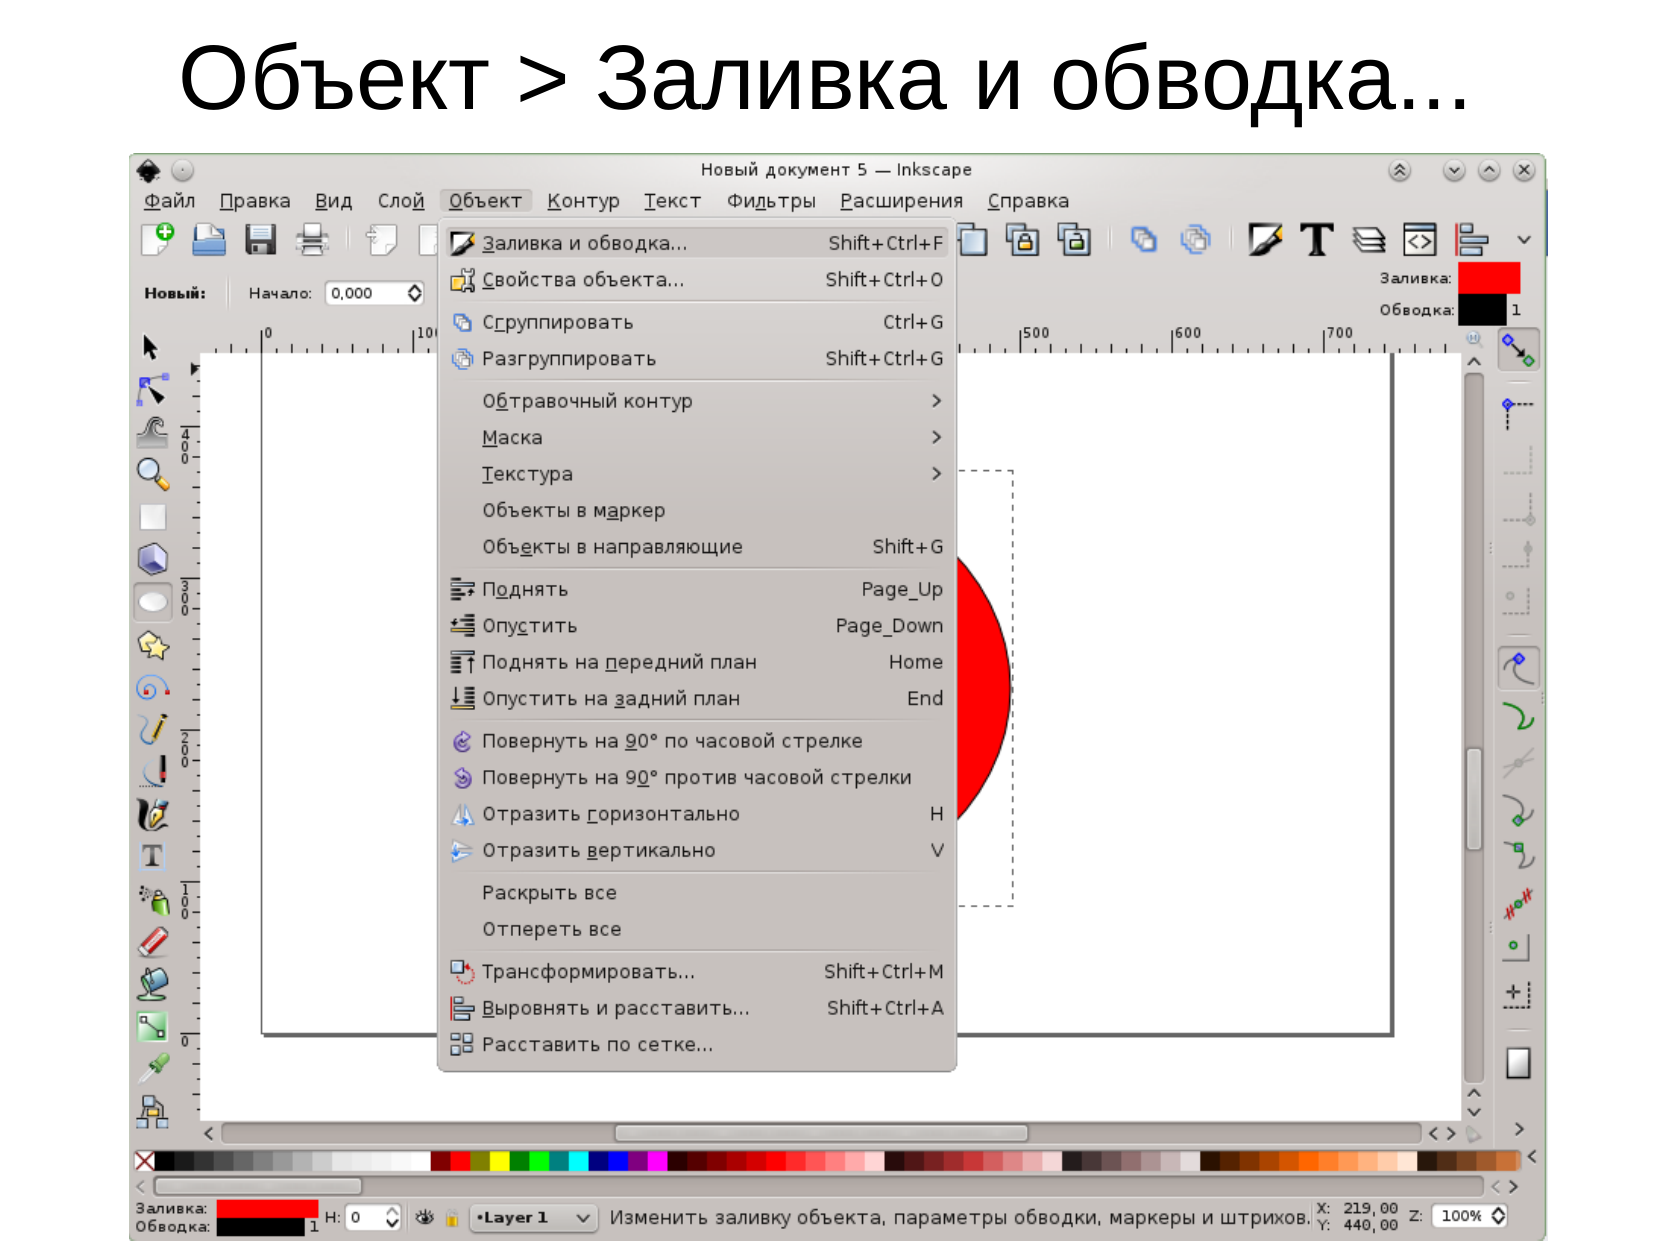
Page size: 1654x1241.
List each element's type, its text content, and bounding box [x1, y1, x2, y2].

picture [129, 153, 1548, 1241]
title Объект > Заливка и обводка... [82, 19, 1571, 136]
